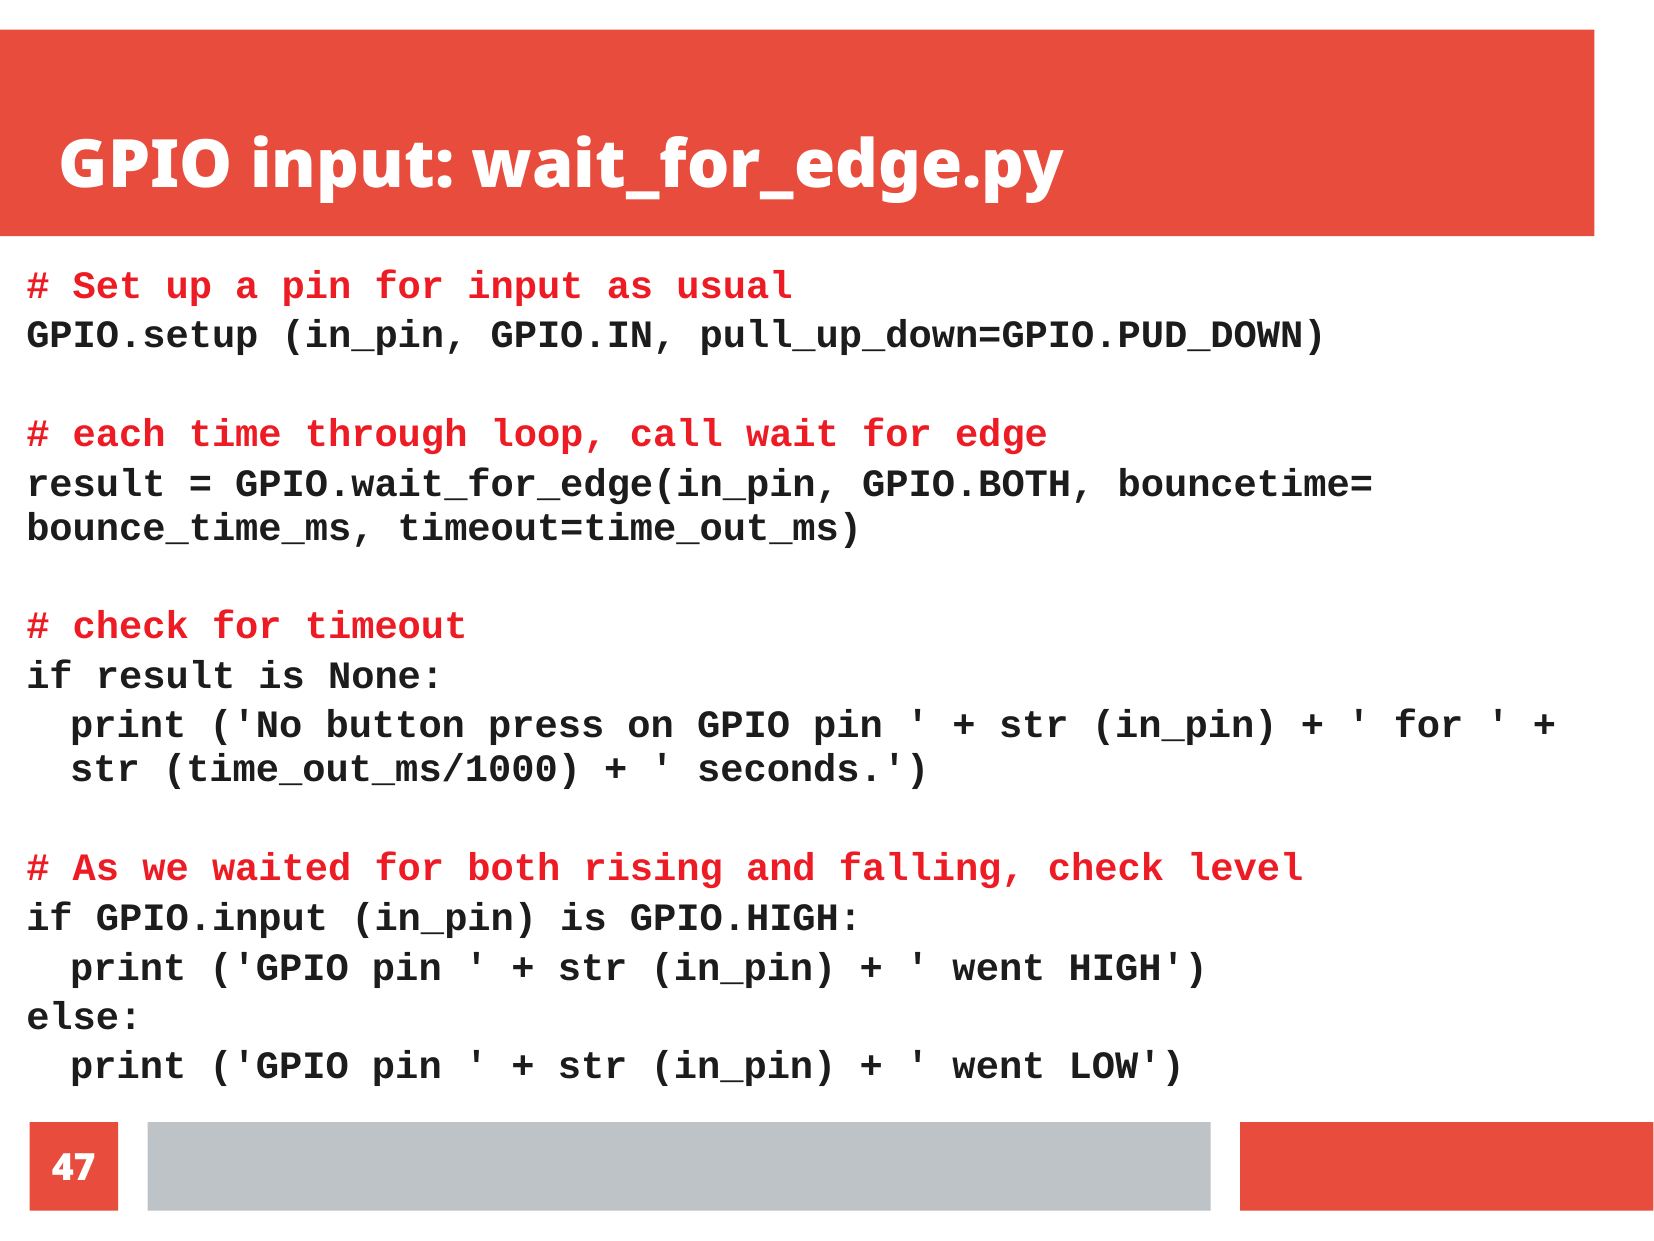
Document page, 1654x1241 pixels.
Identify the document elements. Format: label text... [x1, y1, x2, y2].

list # Set up a pin for input as usual GPIO.setup (in_pin, GPIO.IN, pull_up_down=GPIO.PUD_DOWN) # each time through loop, call wait for edge result = GPIO.wait_for_edge(in_pin, GPIO.BOTH, bouncetime= bounce_time_ms, timeout=time_out_ms) # check for timeout if result is None: print ('No button press on GPIO pin ' + str (in_pin) + ' for ' + str (time_out_ms/1000) + ' seconds.') # As we waited for both rising and falling, check level if GPIO.input (in_pin) is GPIO.HIGH: print ('GPIO pin ' + str (in_pin) + ' went HIGH') else: print ('GPIO pin ' + str (in_pin) + ' went LOW') [26, 265, 1635, 1093]
title GPIO input: wait_for_edge.py [59, 59, 1595, 207]
